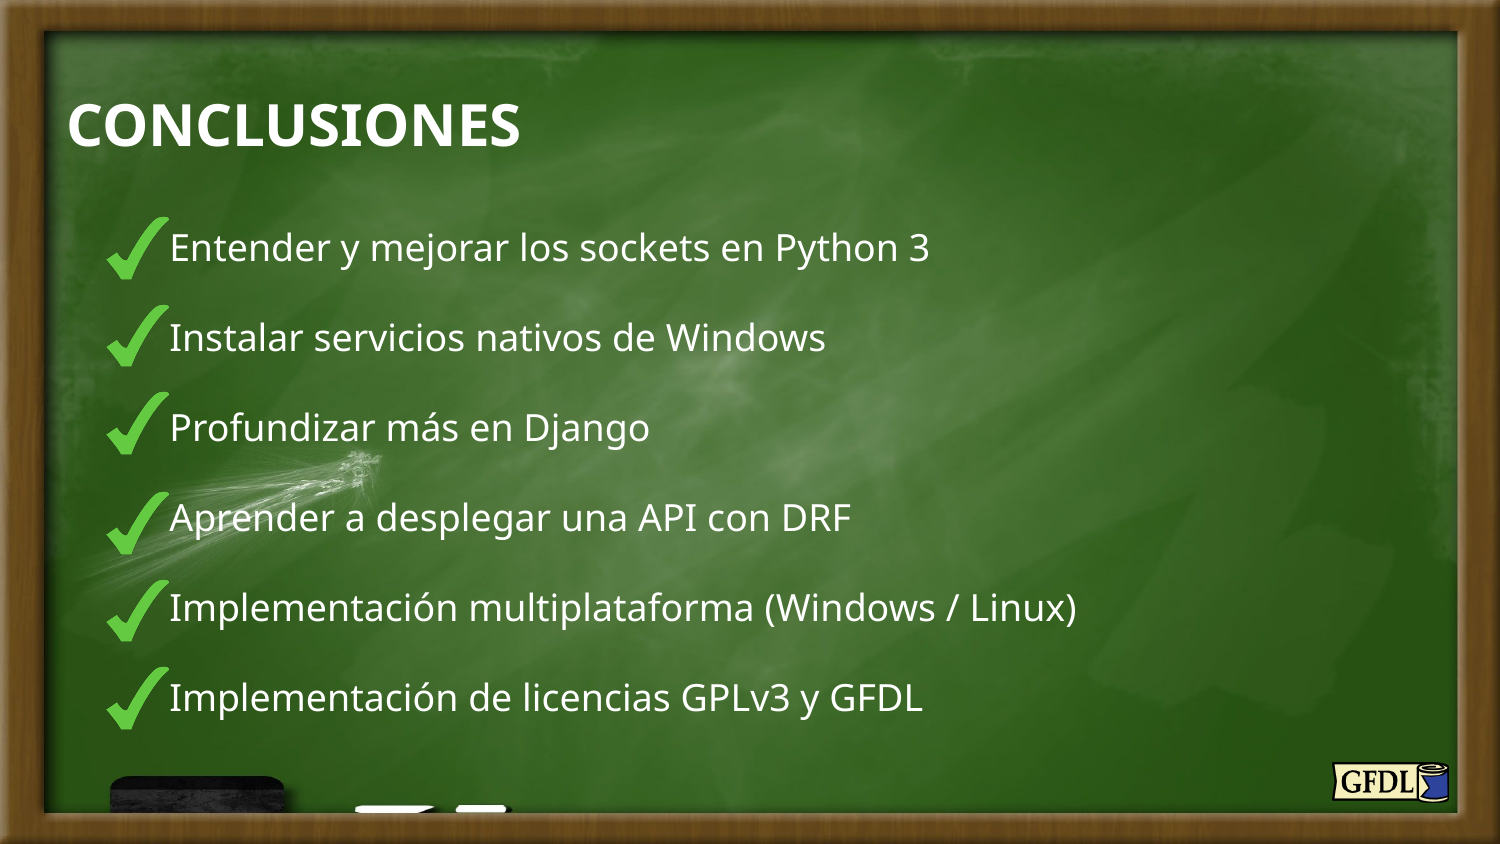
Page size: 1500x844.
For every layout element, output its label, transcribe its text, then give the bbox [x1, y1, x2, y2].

text_box Entender y mejorar los sockets en Python 3 Instalar servicios nativos de Windows Profundizar más en Django Aprender a desplegar una API con DRF Implementación multiplataforma (Windows / Linux) Implementación de licencias GPLv3 y GFDL [154, 208, 1418, 734]
title CONCLUSIONES [51, 72, 1449, 167]
picture [0, 0, 1500, 844]
